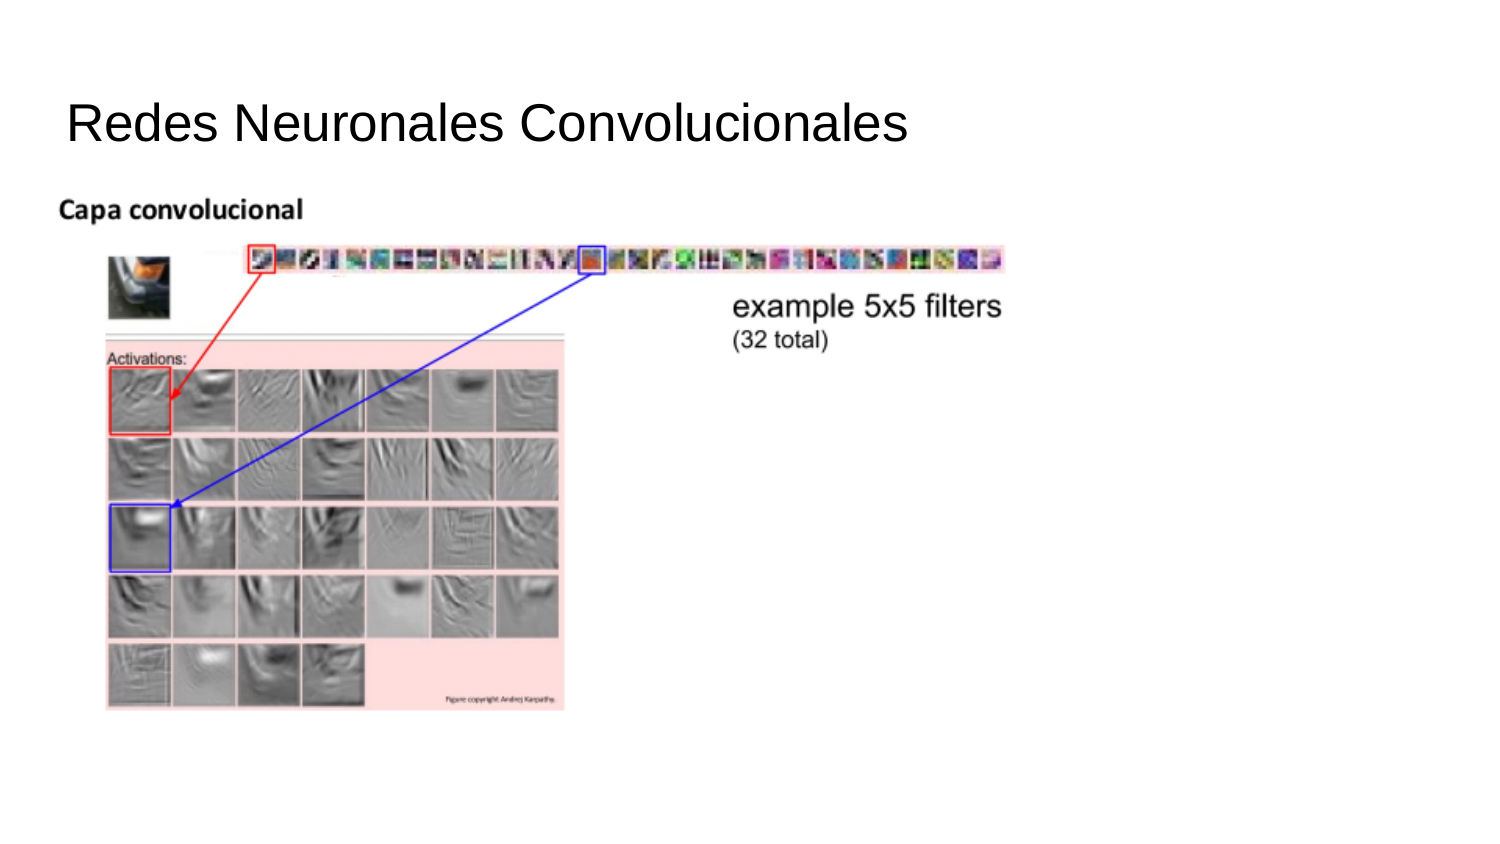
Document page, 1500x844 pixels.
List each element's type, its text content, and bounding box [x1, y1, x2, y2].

picture [51, 188, 1059, 725]
title Redes Neuronales Convolucionales [51, 72, 1449, 167]
